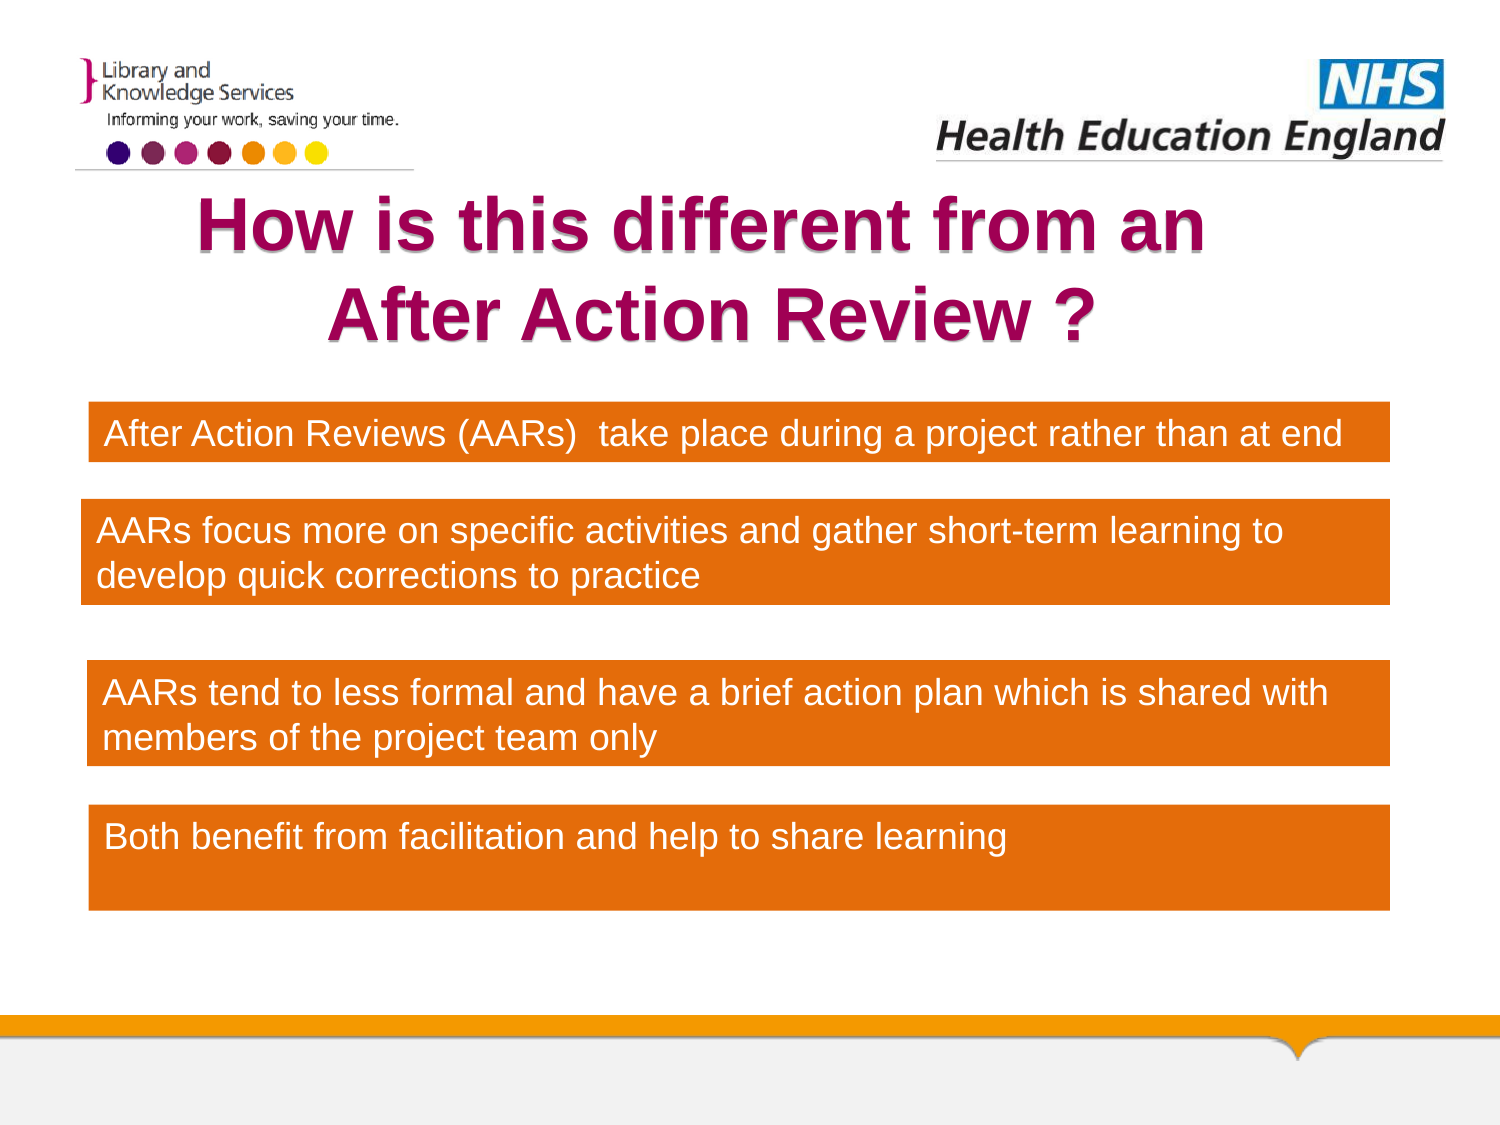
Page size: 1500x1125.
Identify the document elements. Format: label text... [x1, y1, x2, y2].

text_box After Action Reviews (AARs) take place during a project rather than at end [88, 401, 1390, 463]
text_box AARs focus more on specific activities and gather short-term learning to develop quick corrections to practice [81, 498, 1390, 605]
title How is this different from an After Action Review ? [75, 168, 1432, 280]
text_box AARs tend to less formal and have a brief action plan which is shared with members of the project team only [87, 660, 1390, 767]
text_box Both benefit from facilitation and help to share learning [88, 804, 1390, 911]
picture [75, 54, 416, 169]
